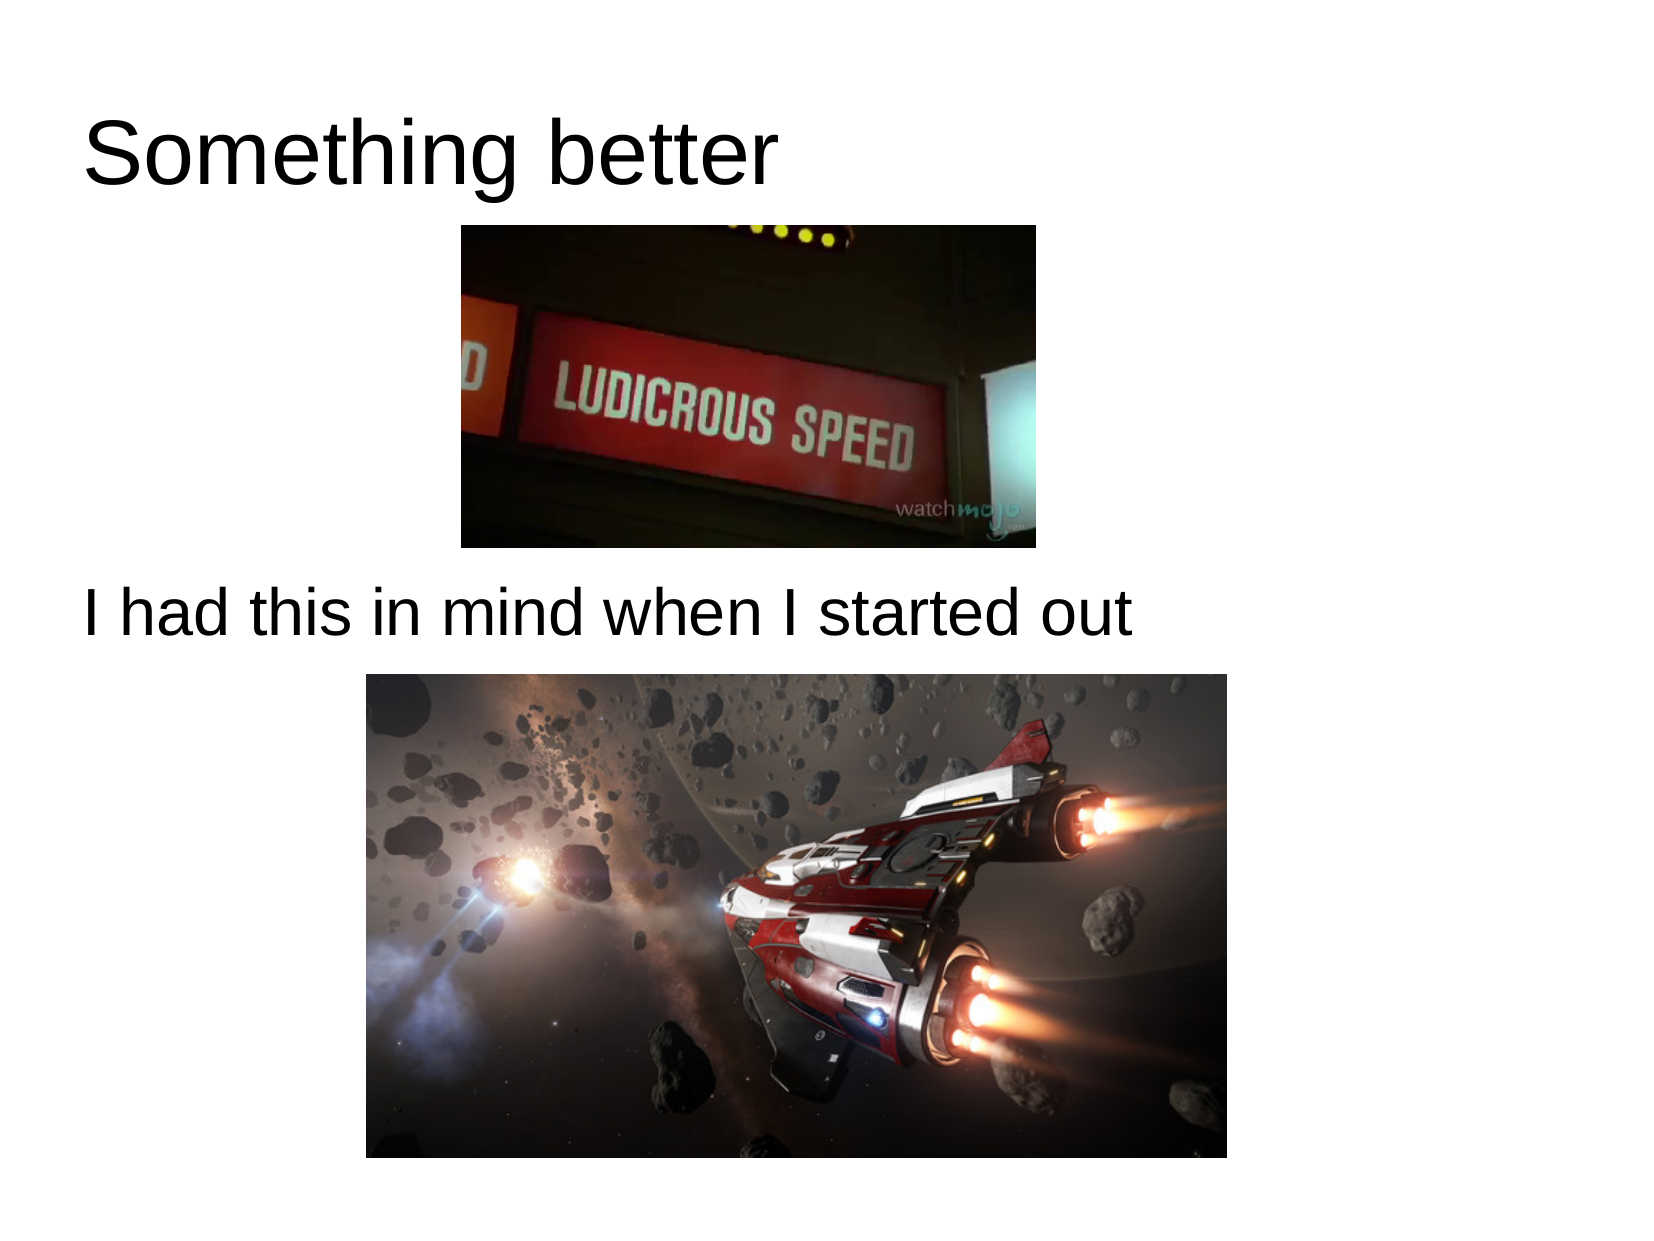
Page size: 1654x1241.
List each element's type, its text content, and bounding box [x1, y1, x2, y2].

title Something better [82, 49, 1571, 257]
subtitle I had this in mind when I started out [82, 290, 1571, 1010]
picture [366, 674, 1227, 1158]
text_box [460, 224, 1037, 549]
